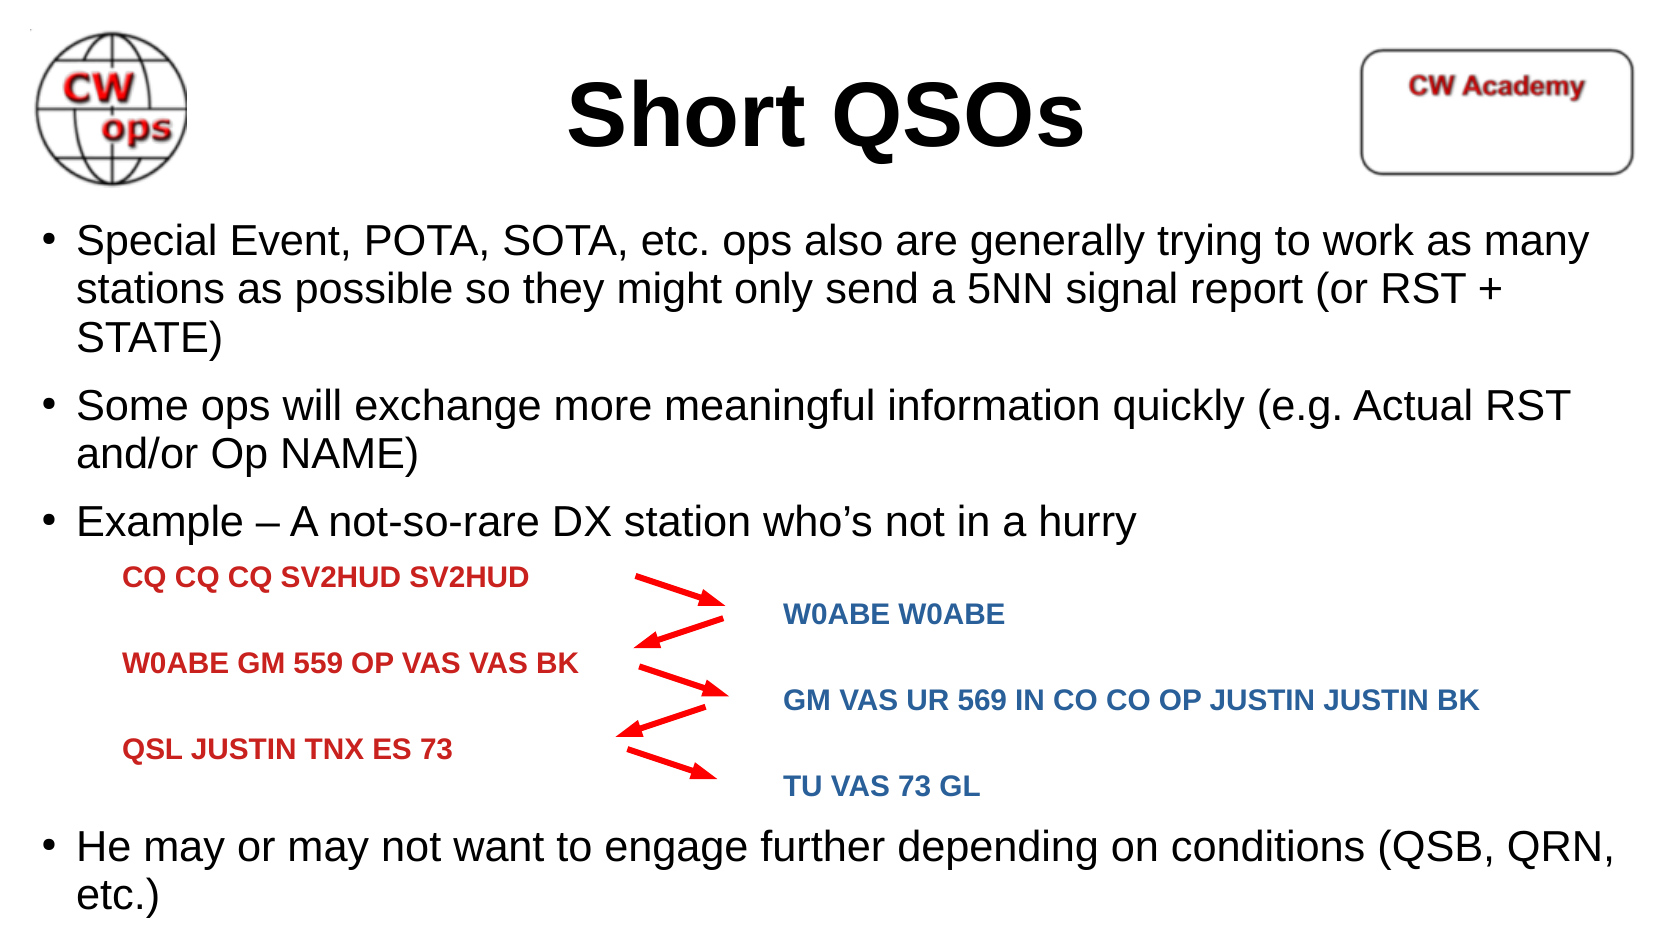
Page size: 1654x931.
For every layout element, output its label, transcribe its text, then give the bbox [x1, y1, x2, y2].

picture [1571, 37, 1640, 186]
picture [30, 29, 187, 194]
title Short QSOs [82, 37, 1571, 193]
list Special Event, POTA, SOTA, etc. ops also are generally trying to work as many stations as possible so they might only send a 5NN signal report (or RST + STATE) Some ops will exchange more meaningful information quickly (e.g. Actual RST and/or Op NAME) Example – A not-so-rare DX station who’s not in a hurry CQ CQ CQ SV2HUD SV2HUD W0ABE W0ABE W0ABE GM 559 OP VAS VAS BK GM VAS UR 569 IN CO CO OP JUSTIN JUSTIN BK QSL JUSTIN TNX ES 73 TU VAS 73 GL He may or may not want to engage further depending on conditions (QSB, QRN, etc.) [30, 215, 1636, 927]
